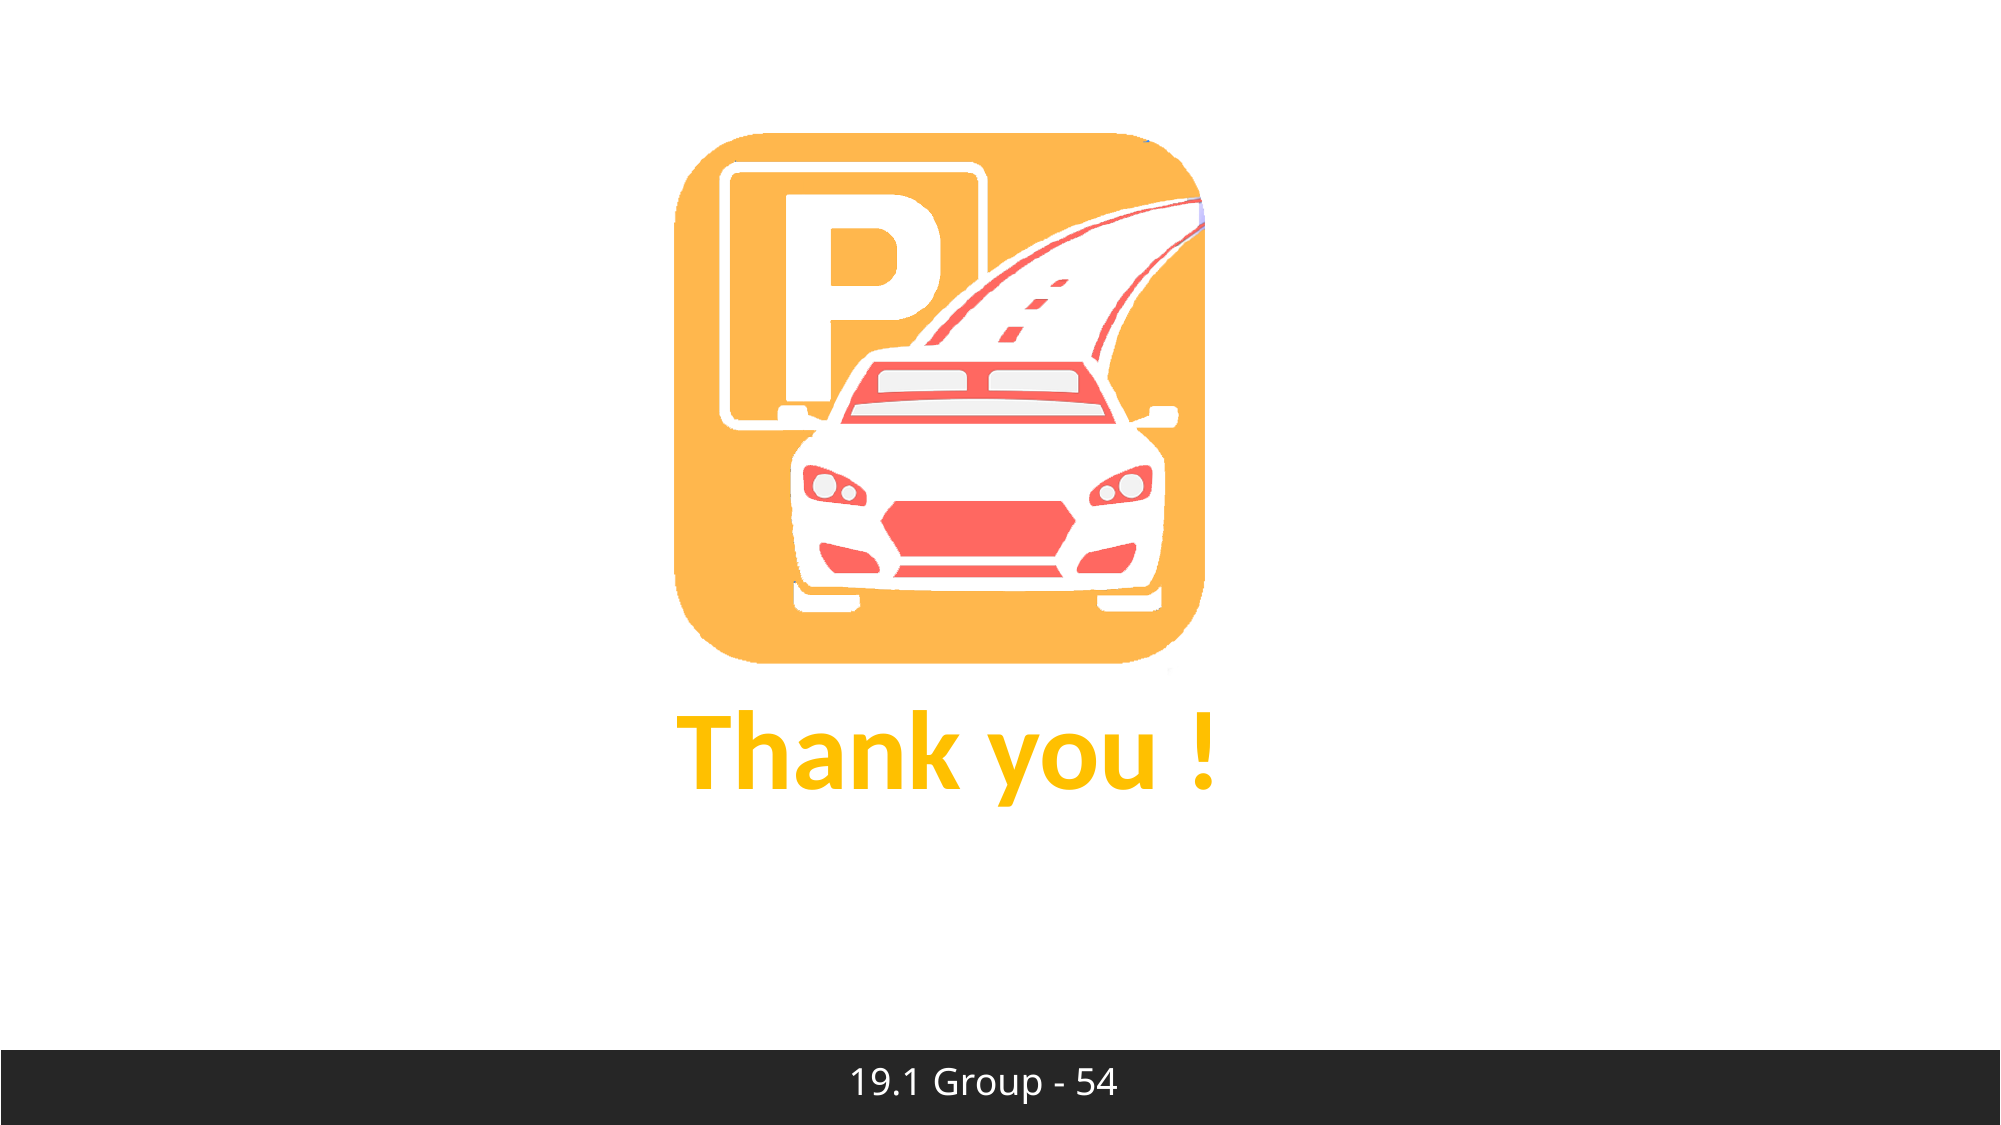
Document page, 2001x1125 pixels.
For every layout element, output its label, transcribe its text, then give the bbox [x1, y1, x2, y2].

text_box 19.1 Group - 54 [833, 1050, 2000, 1125]
picture [667, 125, 1233, 669]
text_box Thank you ! [371, 669, 1528, 819]
